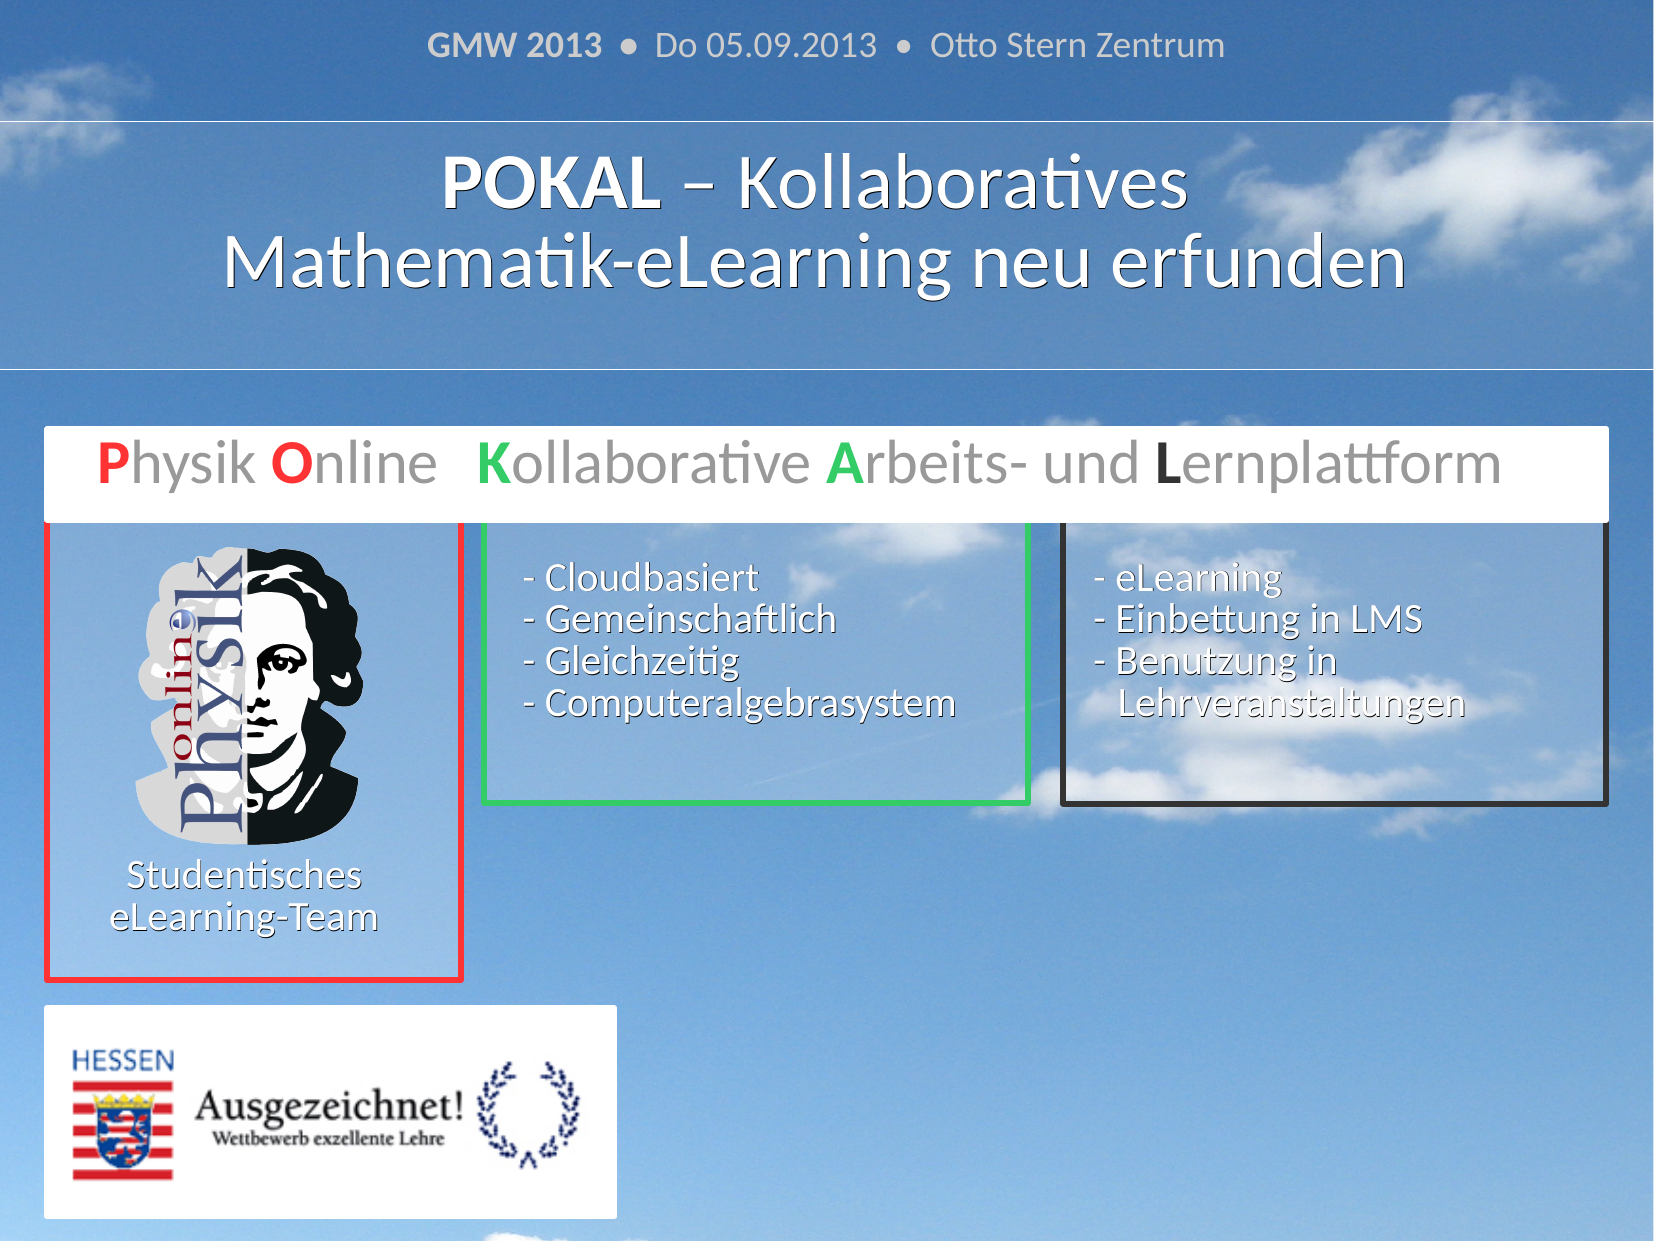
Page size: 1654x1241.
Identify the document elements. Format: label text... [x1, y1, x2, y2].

text_box POKAL – Kollaboratives Mathematik-eLearning neu erfunden [206, 141, 1447, 396]
picture [0, 0, 1654, 121]
text_box - Cloudbasiert - Gemeinschaftlich - Gleichzeitig - Computeralgebrasystem [507, 552, 1004, 863]
text_box [1062, 428, 1607, 804]
picture [0, 370, 1654, 1241]
text_box [0, 121, 1654, 370]
text_box - eLearning - Einbettung in LMS - Benutzung in Lehrveranstaltungen [1074, 552, 1571, 863]
text_box [47, 428, 461, 981]
text_box GMW 2013 • Do 05.09.2013 • Otto Stern Zentrum [412, 22, 1242, 83]
text_box Studentisches eLearning-Team [94, 850, 426, 972]
text_box [484, 520, 1028, 804]
text_box Physik Onlines Kollaborative Arbeits- und Lernplattform [82, 428, 1560, 520]
text_box [47, 1007, 615, 1217]
